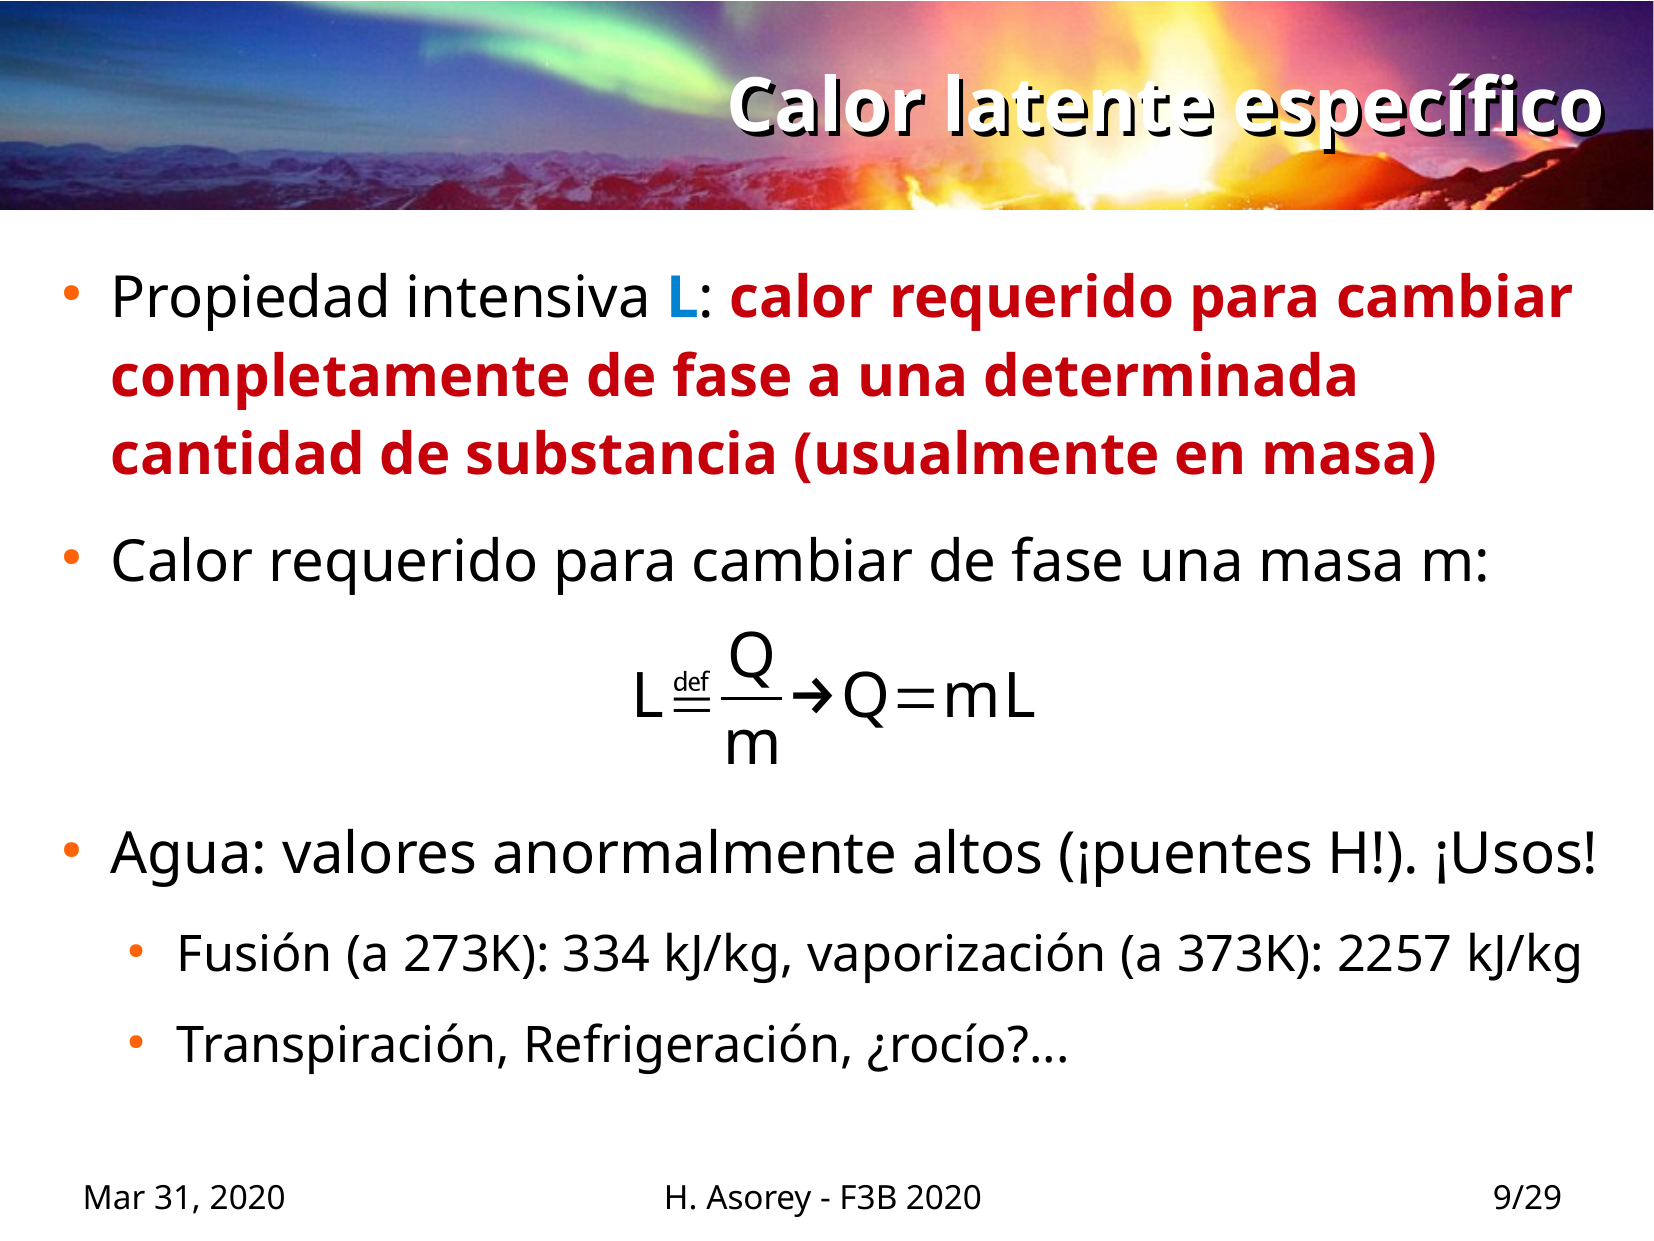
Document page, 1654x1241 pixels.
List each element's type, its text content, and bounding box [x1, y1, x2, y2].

title Calor latente específico [45, 15, 1606, 191]
chart [625, 618, 1044, 780]
picture [0, 1, 1654, 210]
list Propiedad intensiva L: calor requerido para cambiar completamente de fase a una determinada cantidad de substancia (usualmente en masa) Calor requerido para cambiar de fase una masa m: Agua: valores anormalmente altos (¡puentes H!). ¡Usos! Fusión (a 273K): 334 kJ/kg, vaporización (a 373K): 2257 kJ/kg Transpiración, Refrigeración, ¿rocío?... [45, 255, 1606, 1156]
